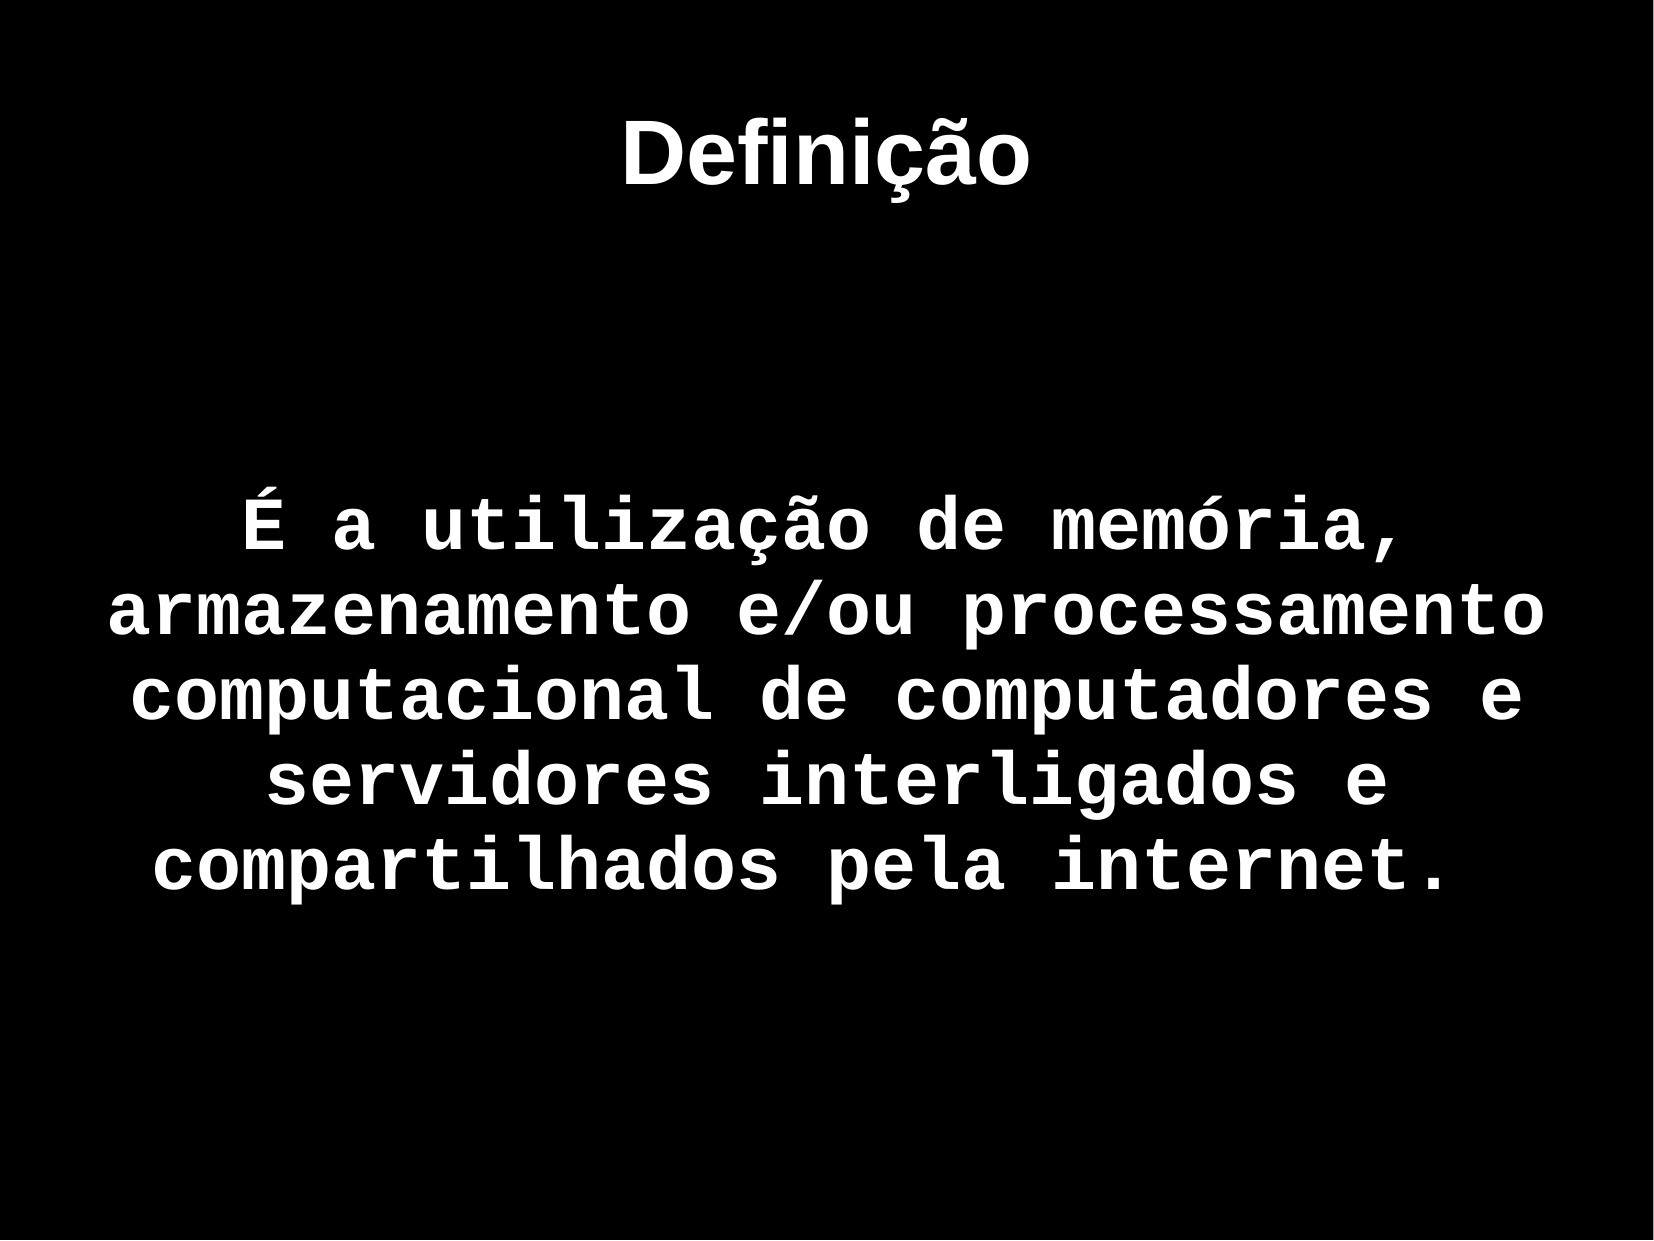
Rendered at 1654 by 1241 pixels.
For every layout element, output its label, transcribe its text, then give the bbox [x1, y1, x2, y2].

subtitle É a utilização de memória, armazenamento e/ou processamento computacional de computadores e servidores interligados e compartilhados pela internet. [82, 290, 1571, 1109]
title Definição [82, 49, 1571, 257]
